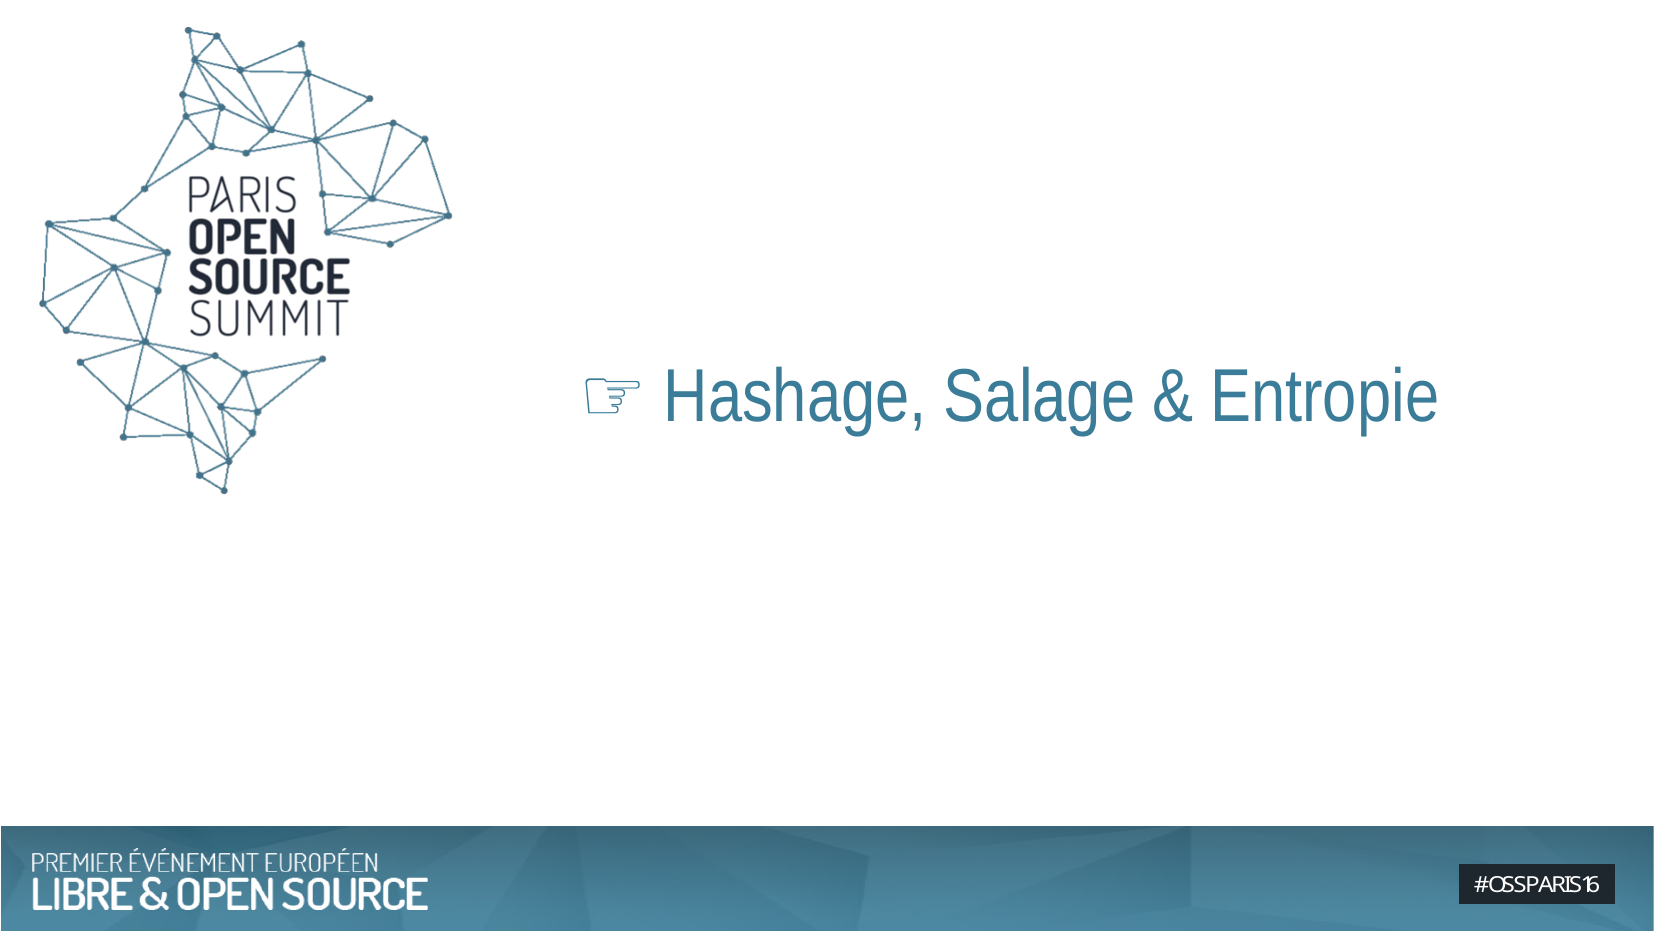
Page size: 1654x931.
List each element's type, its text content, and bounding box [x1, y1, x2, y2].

title ☞ Hashage, Salage & Entropie [413, 317, 1607, 473]
picture [11, 11, 549, 543]
